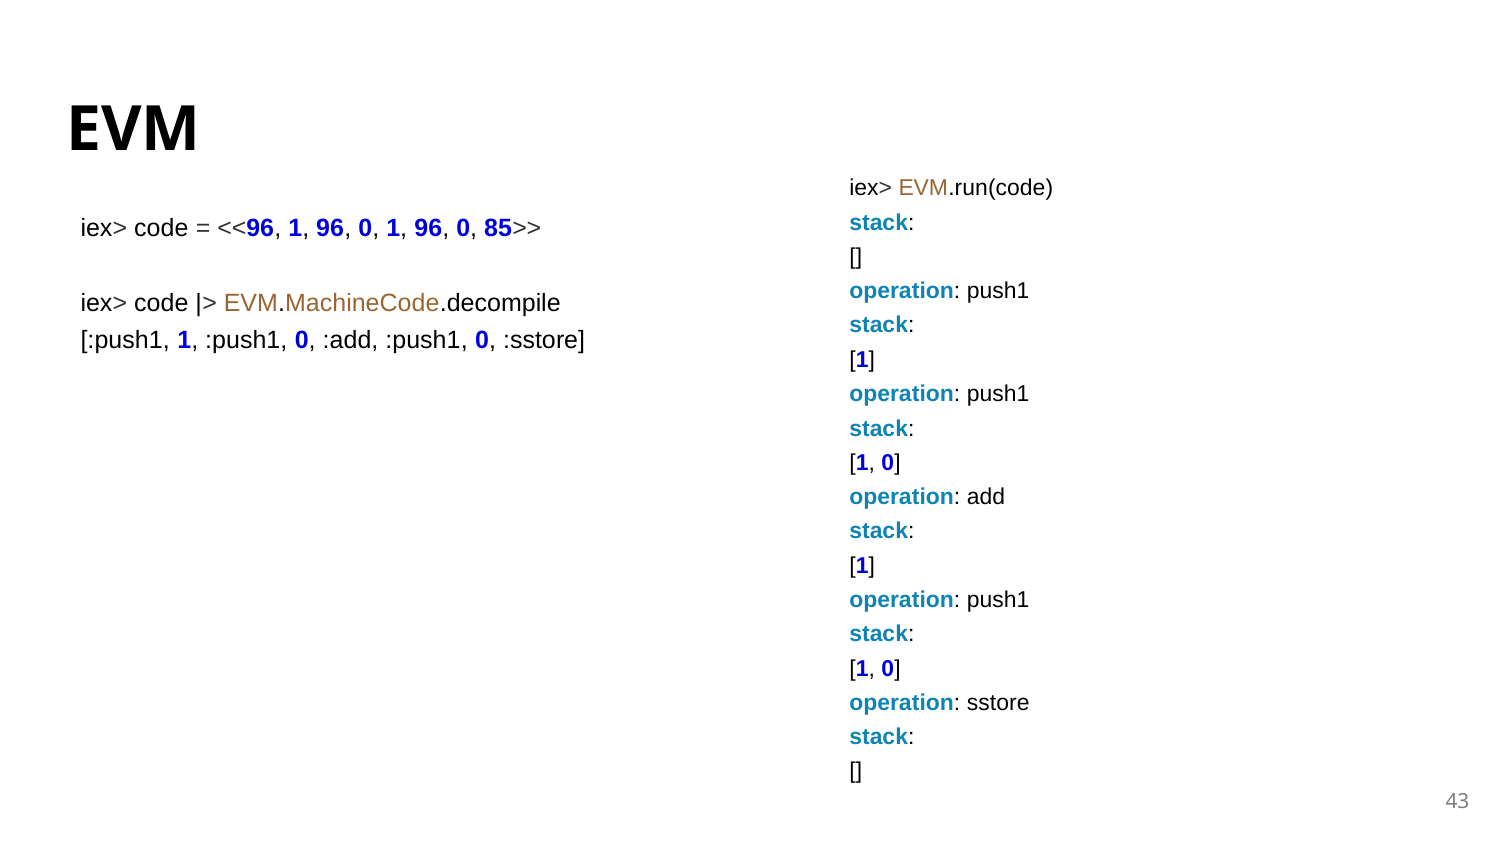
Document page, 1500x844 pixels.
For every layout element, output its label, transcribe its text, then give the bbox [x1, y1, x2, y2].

title EVM [51, 72, 1449, 176]
text_box iex> EVM.run(code) stack: [] operation: push1 stack: [1] operation: push1 stack: [1, 0] operation: add stack: [1] operation: push1 stack: [1, 0] operation: sstore stack: [] [834, 151, 1500, 229]
slide_number <number> [1394, 769, 1484, 834]
list iex> code = <<96, 1, 96, 0, 1, 96, 0, 85>> iex> code |> EVM.MachineCode.decompile [:push1, 1, :push1, 0, :add, :push1, 0, :sstore] [51, 189, 742, 750]
